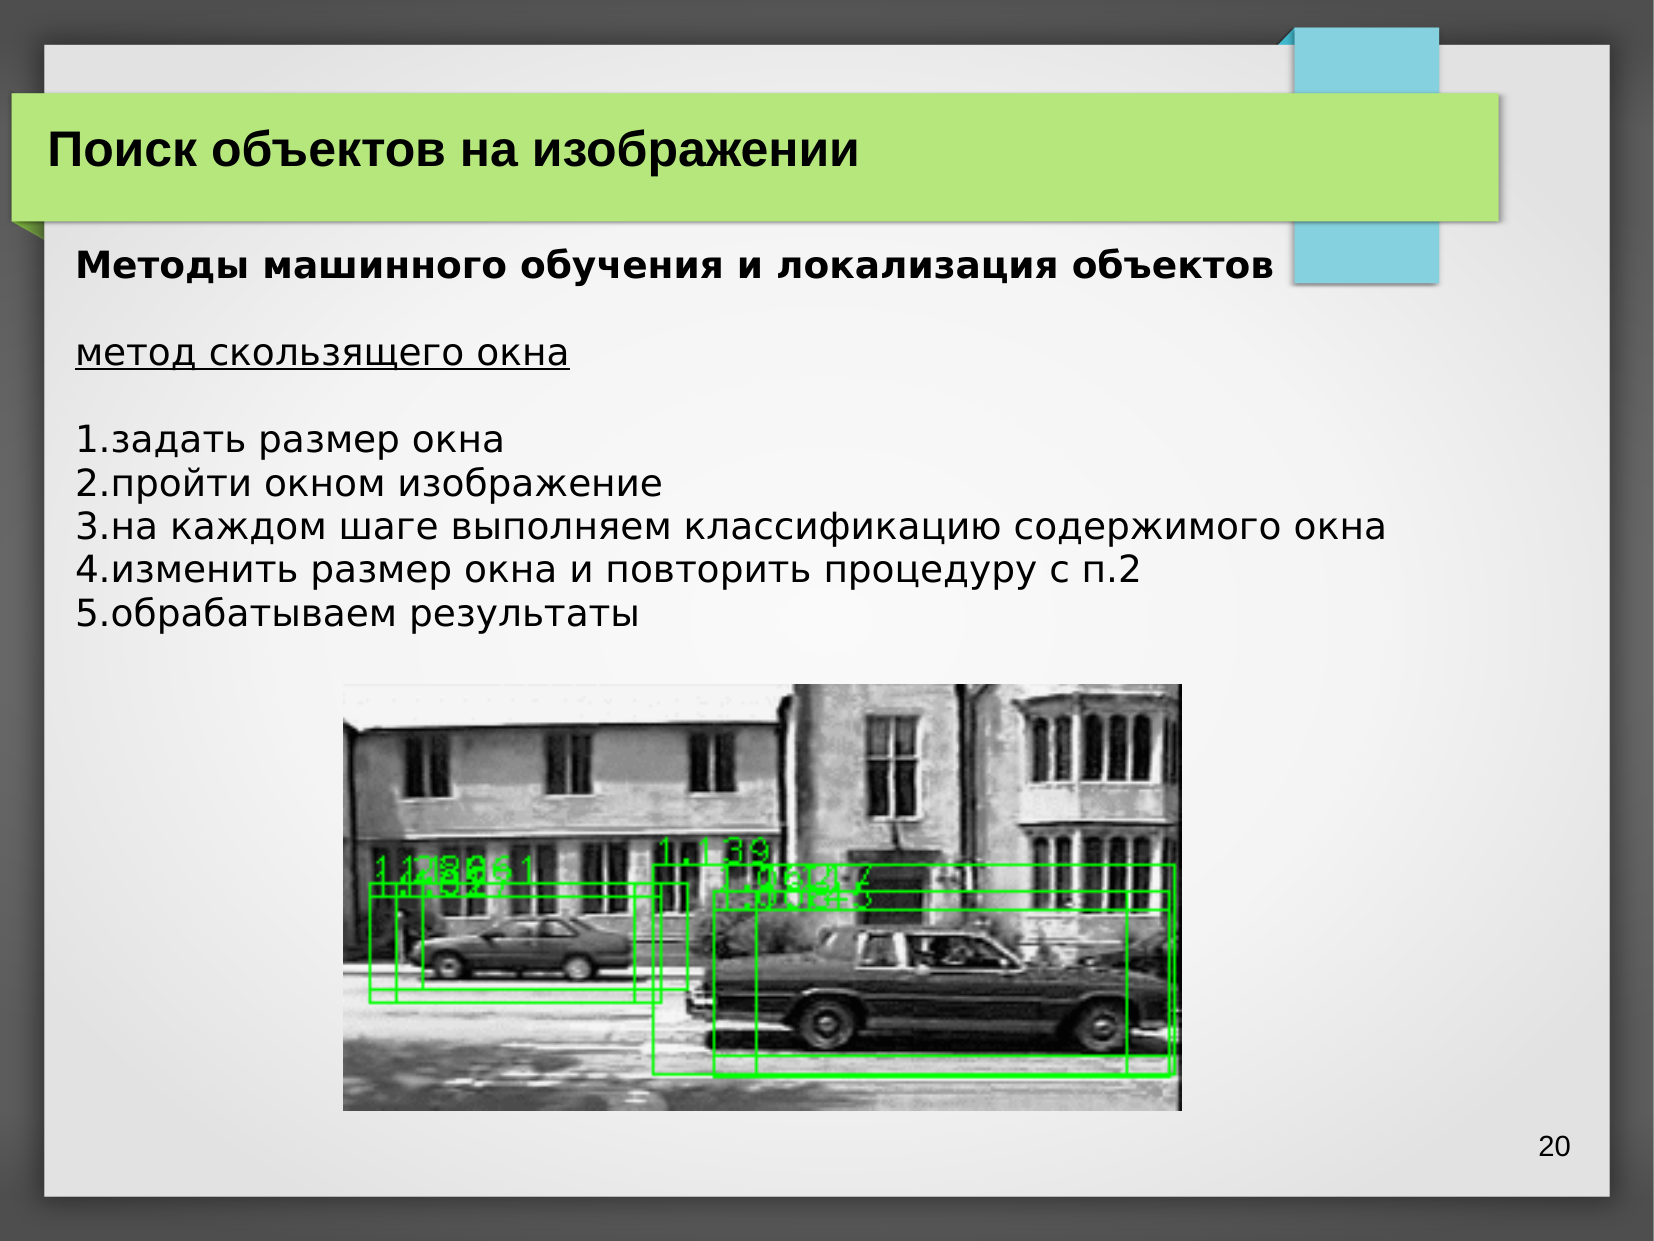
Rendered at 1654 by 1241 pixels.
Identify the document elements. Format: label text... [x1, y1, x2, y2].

picture [0, 0, 1654, 1241]
text_box Методы машинного обучения и локализация объектов метод скользящего окна 1.задать размер окна 2.пройти окном изображение 3.на каждом шаге выполняем классификацию содержимого окна 4.изменить размер окна и повторить процедуру с п.2 5.обрабатываем результаты [60, 236, 1453, 643]
title Поиск объектов на изображении [47, 120, 1004, 177]
